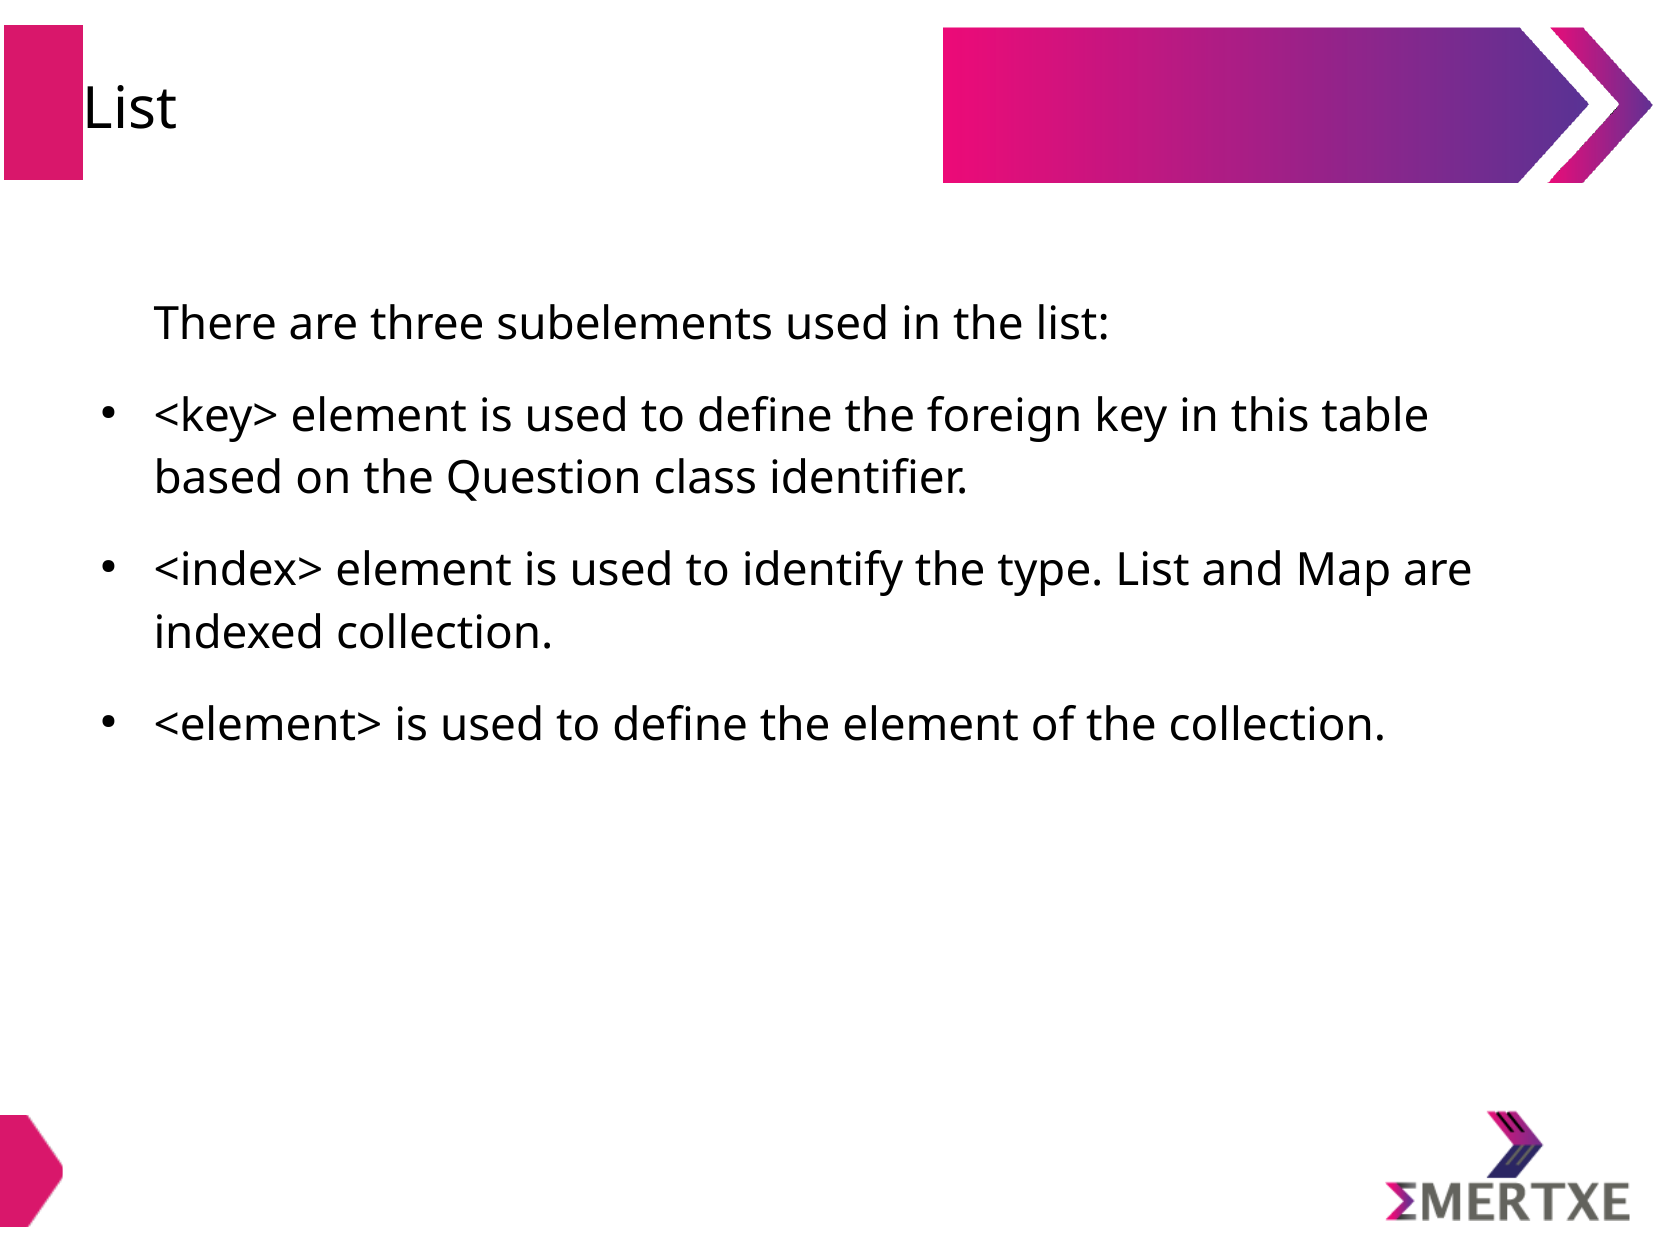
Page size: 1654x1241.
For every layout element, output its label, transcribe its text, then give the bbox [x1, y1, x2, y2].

list There are three subelements used in the list: <key> element is used to define the foreign key in this table based on the Question class identifier. <index> element is used to identify the type. List and Map are indexed collection. <element> is used to define the element of the collection. [82, 290, 1571, 1010]
picture [1571, 27, 1653, 183]
picture [1385, 1107, 1631, 1221]
title List [82, 2, 1571, 210]
